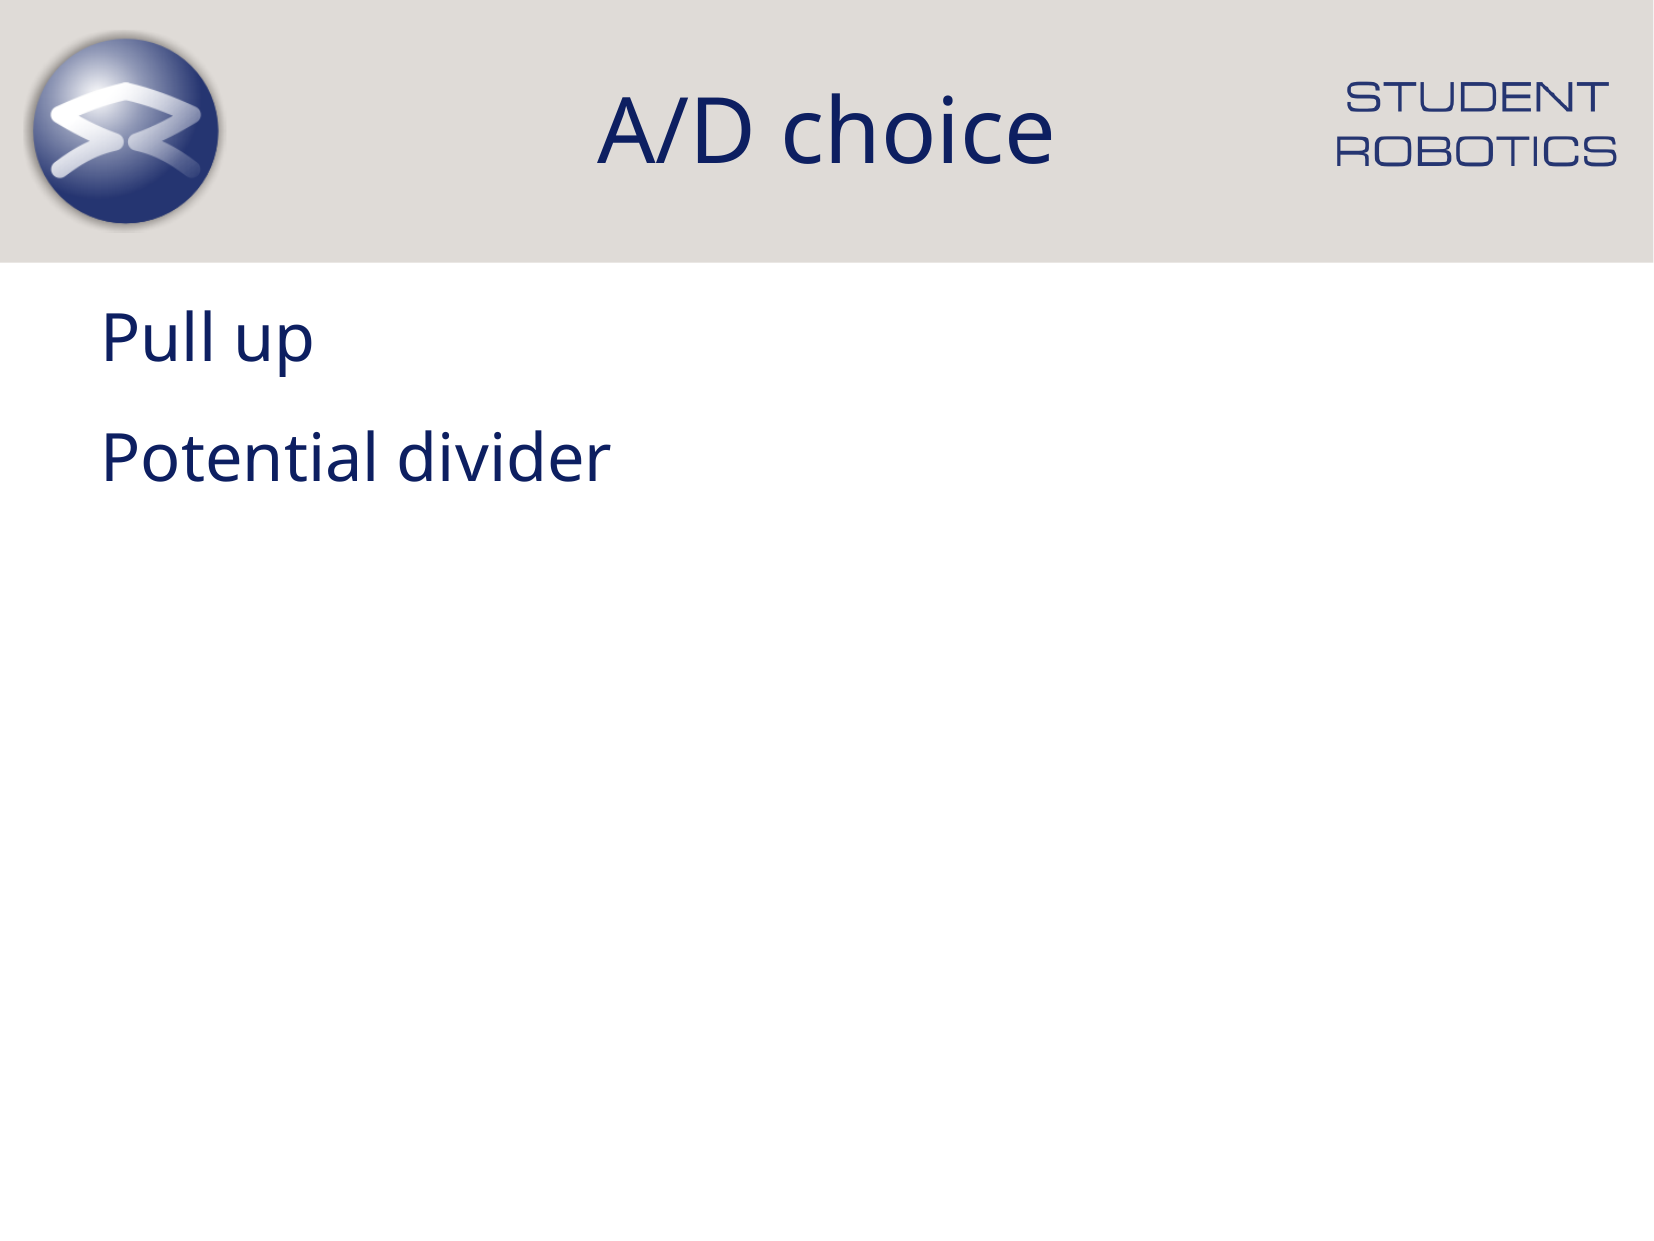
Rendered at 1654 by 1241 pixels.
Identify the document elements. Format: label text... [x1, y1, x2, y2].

list Pull up Potential divider [82, 290, 1571, 1094]
picture [9, 19, 82, 245]
title A/D choice [82, 7, 1571, 250]
picture [1571, 68, 1633, 174]
